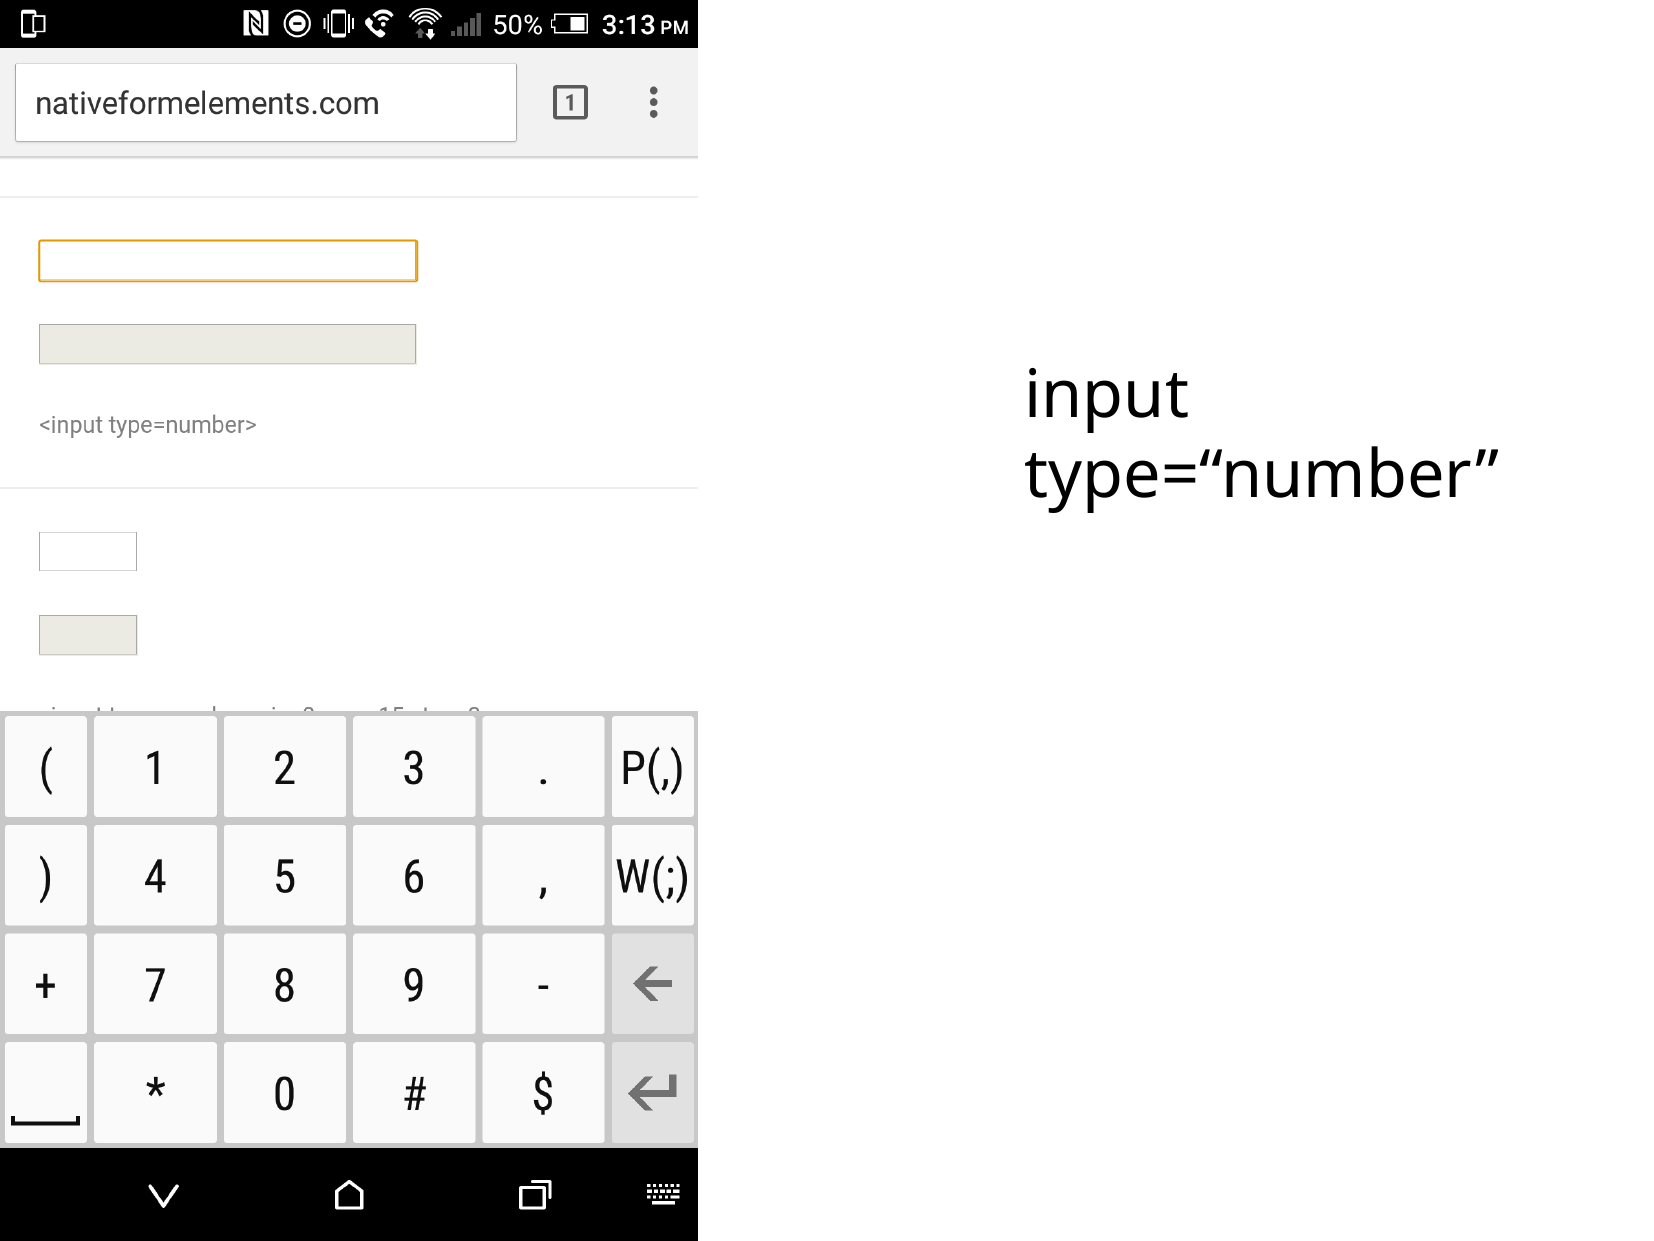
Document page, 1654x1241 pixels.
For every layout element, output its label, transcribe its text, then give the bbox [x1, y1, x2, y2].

picture [0, 0, 698, 1241]
text_box input type=“number” [1009, 343, 1632, 440]
